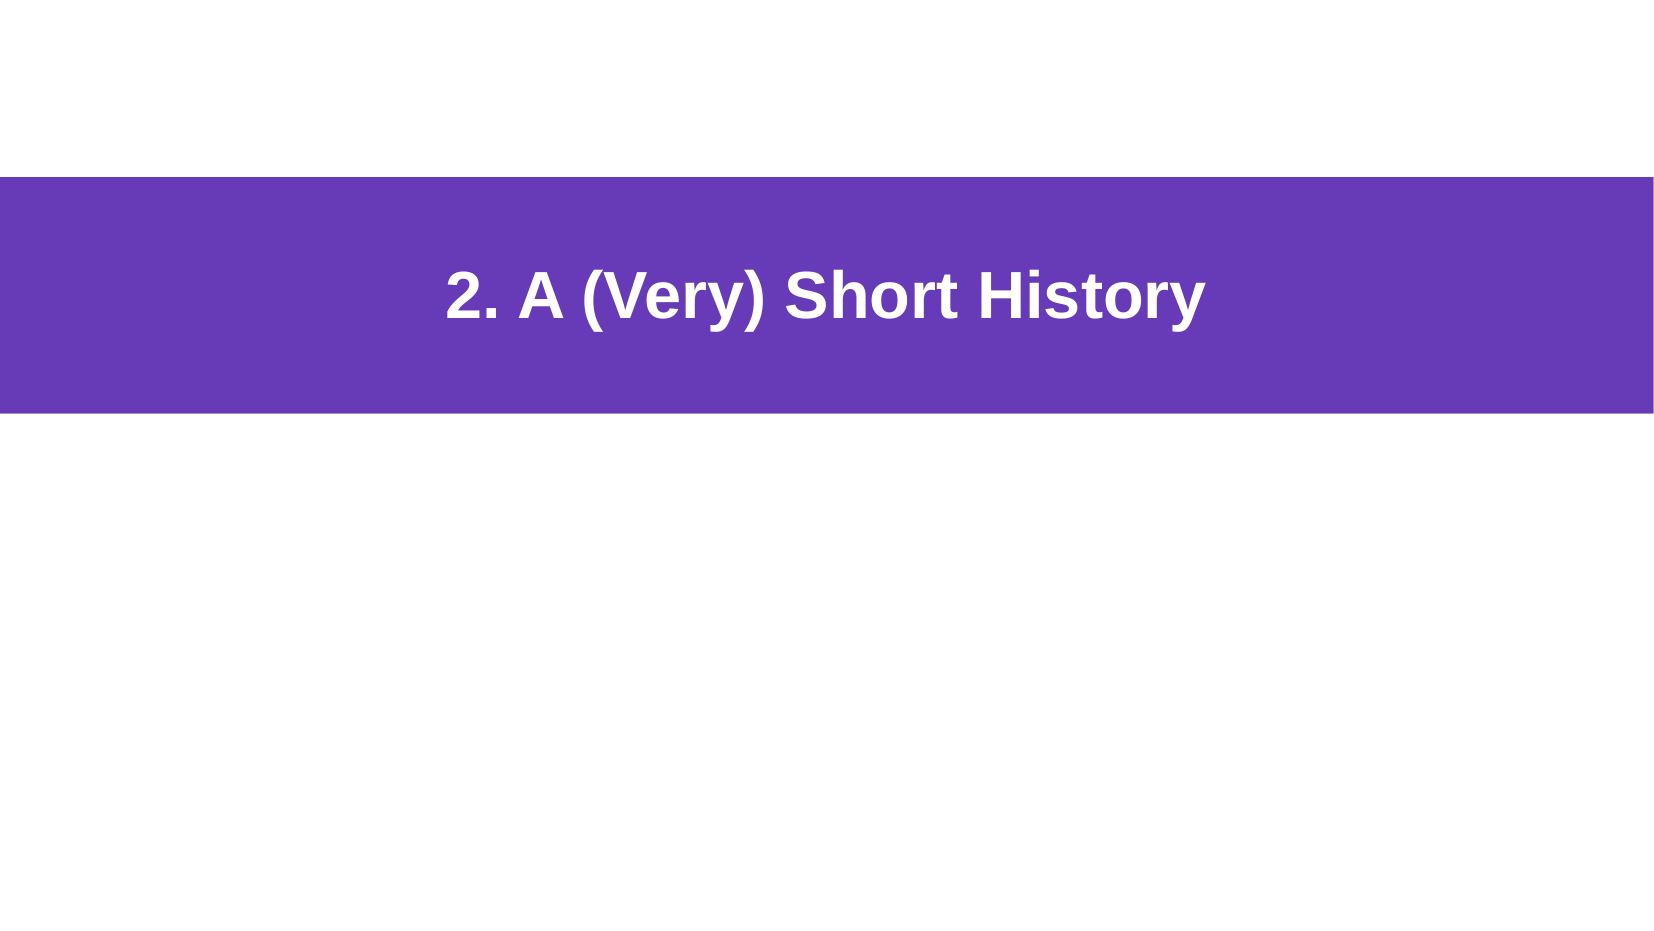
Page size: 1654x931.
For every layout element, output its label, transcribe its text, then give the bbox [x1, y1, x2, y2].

title 2. A (Very) Short History [0, 177, 1654, 414]
